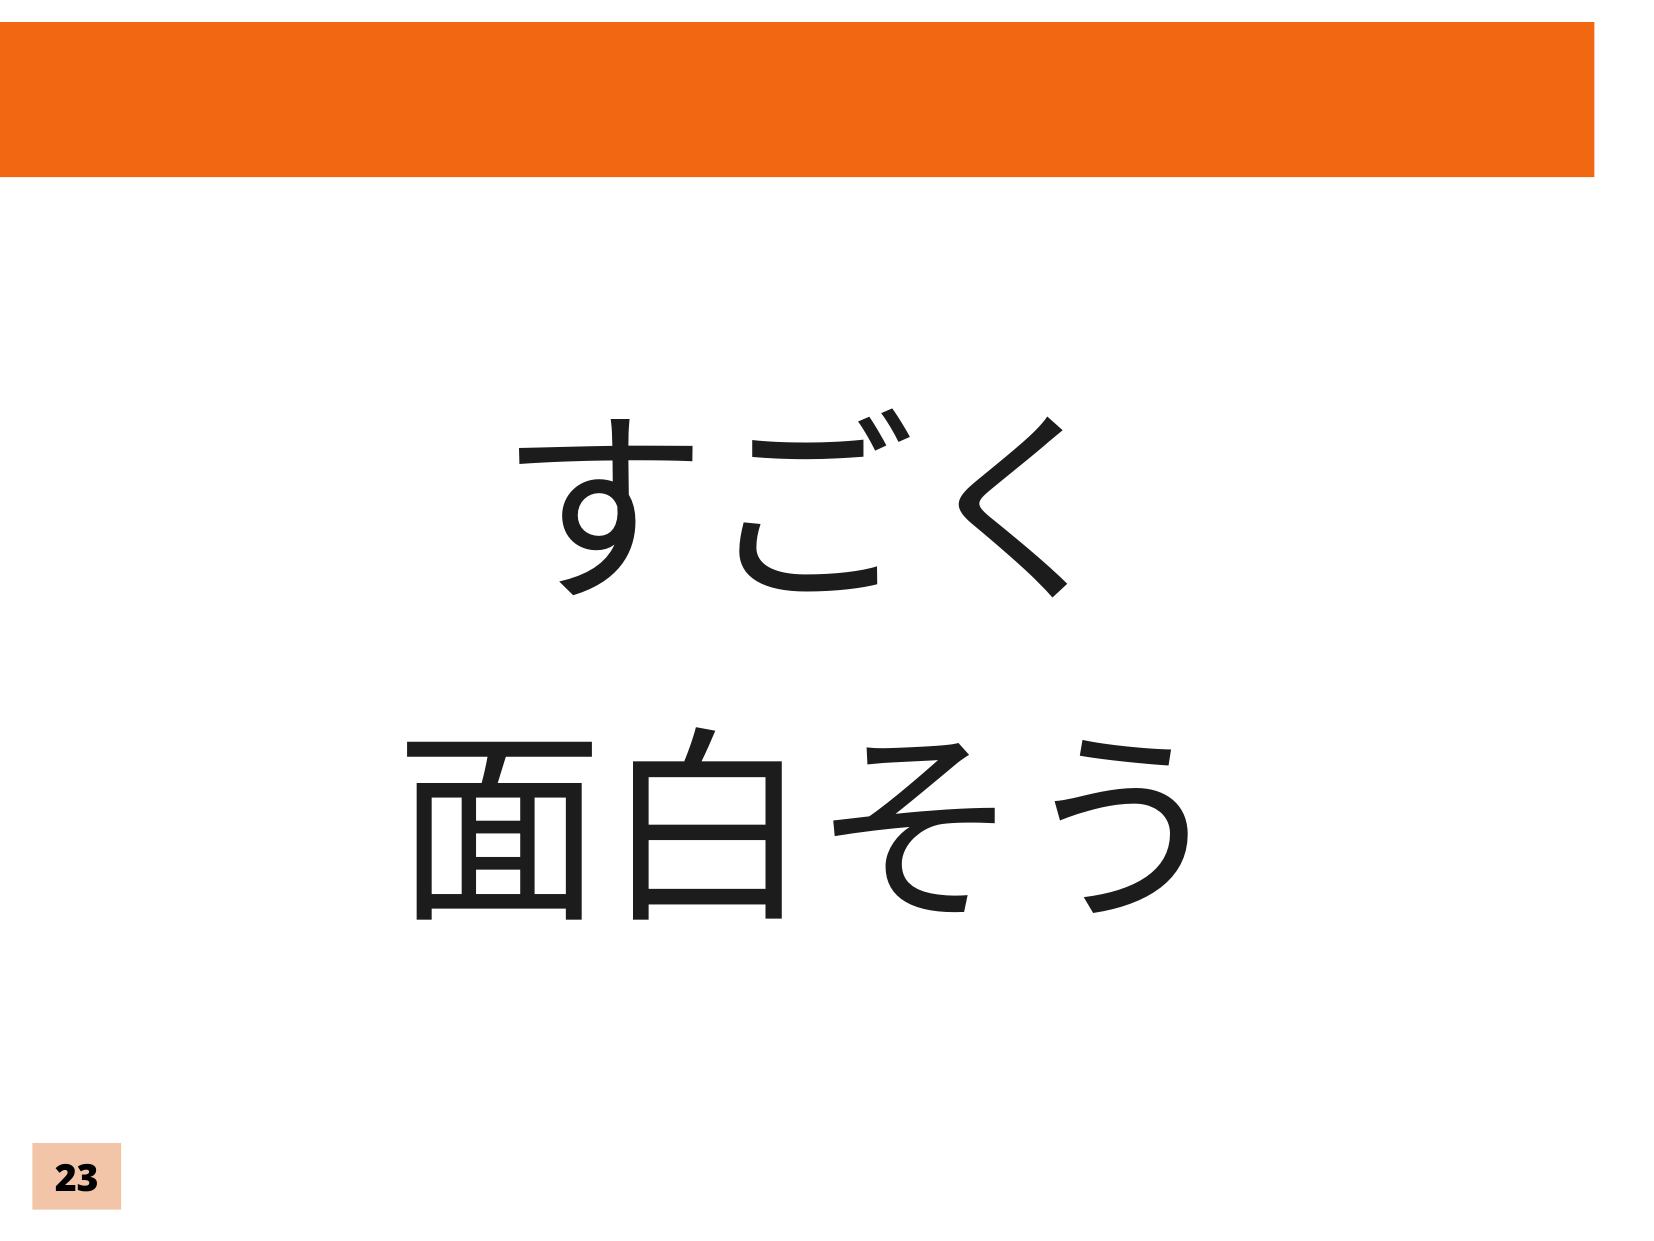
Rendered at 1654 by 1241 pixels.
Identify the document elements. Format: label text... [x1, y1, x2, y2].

list すごく 面白そう [59, 201, 1565, 1105]
